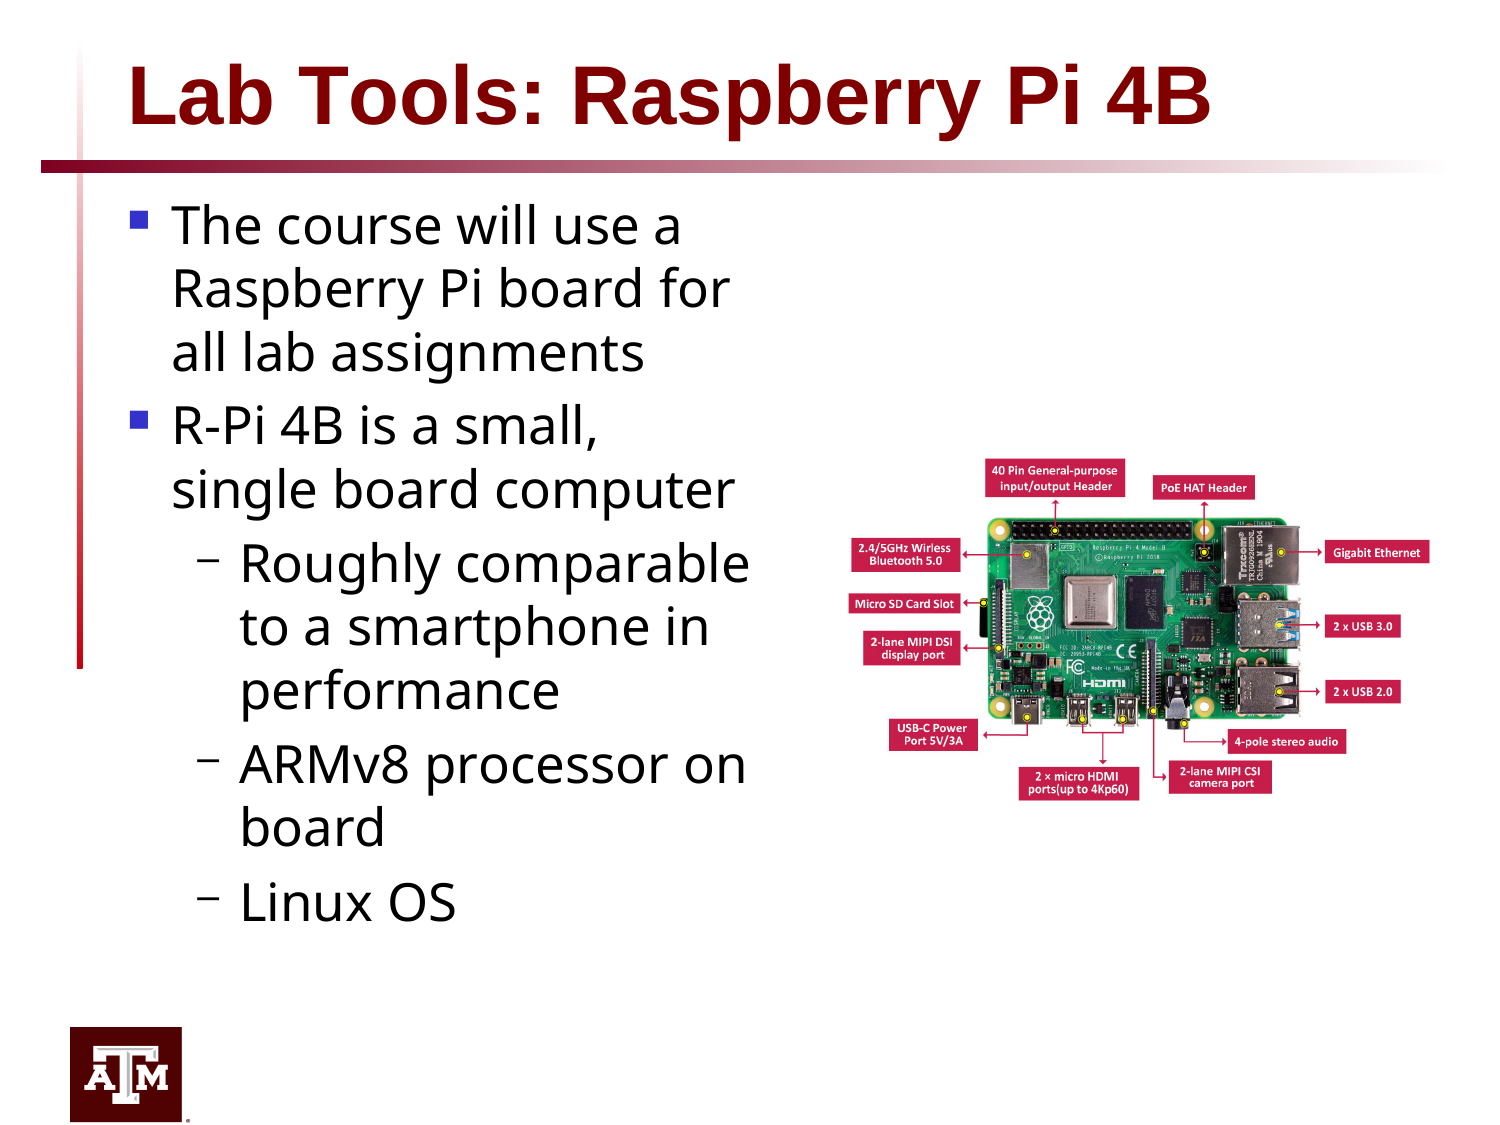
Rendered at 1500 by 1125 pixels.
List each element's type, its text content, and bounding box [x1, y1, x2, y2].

list The course will use a Raspberry Pi board for all lab assignments R-Pi 4B is a small, single board computer Roughly comparable to a smartphone in performance ARMv8 processor on board Linux OS [112, 184, 775, 991]
picture [807, 418, 1470, 841]
picture [60, 1023, 196, 1125]
title Lab Tools: Raspberry Pi 4B [112, 15, 1468, 149]
